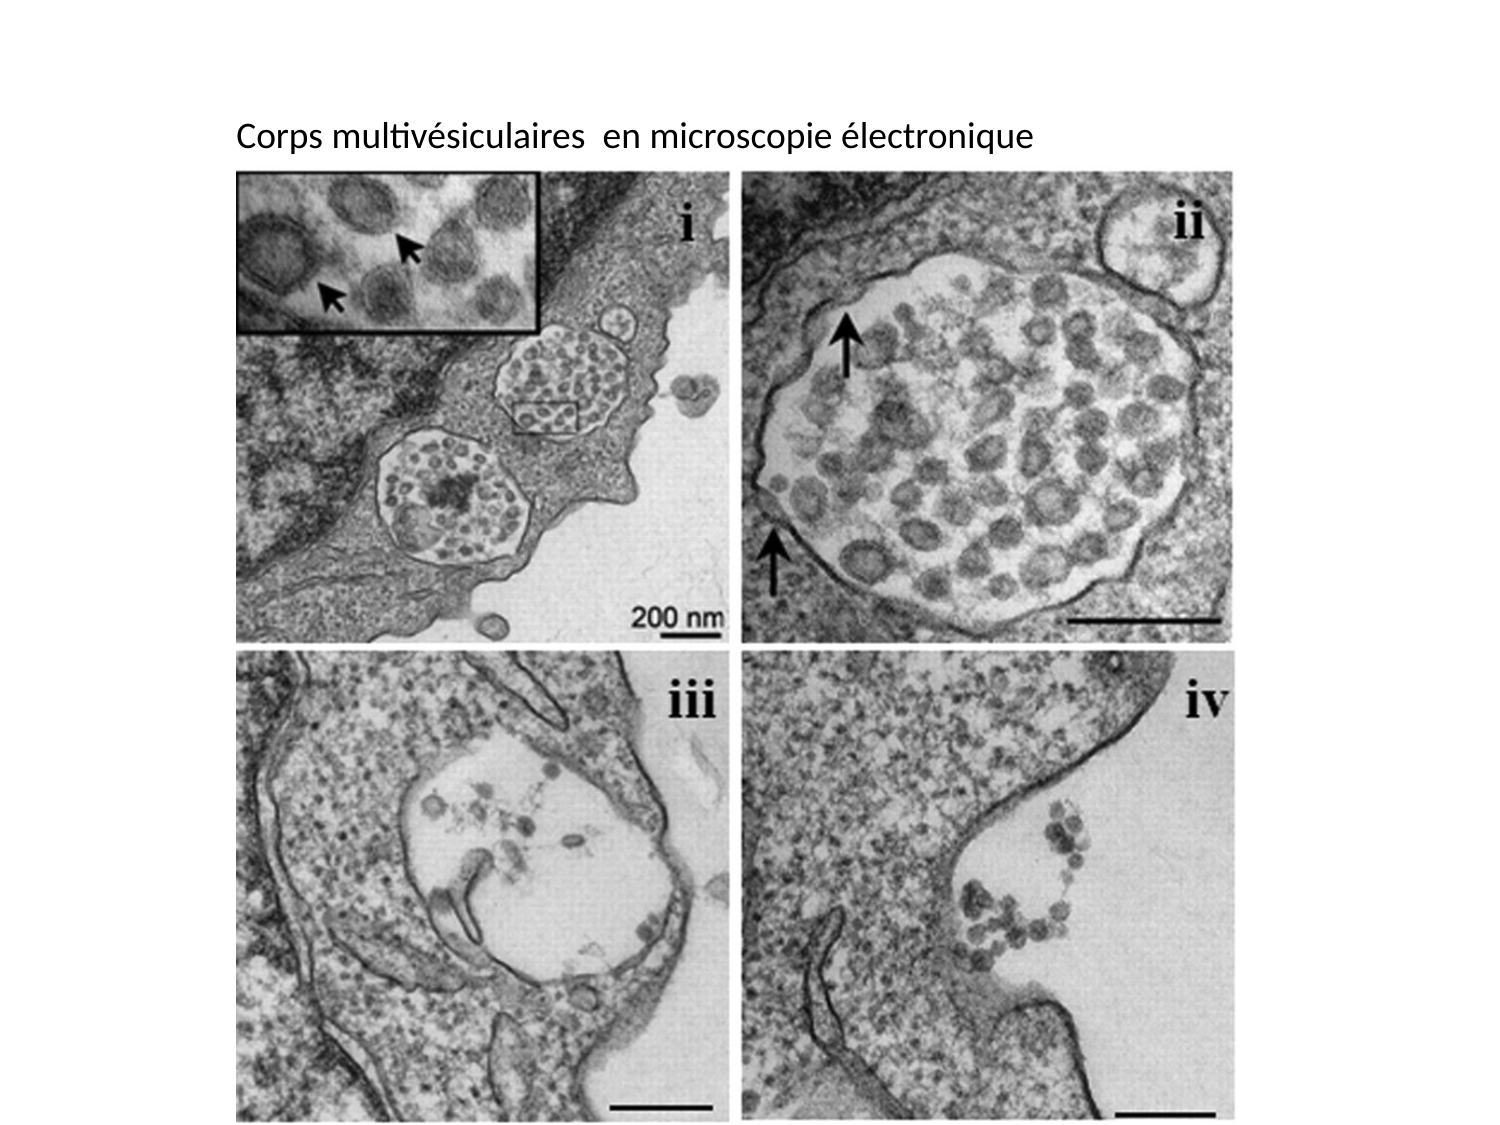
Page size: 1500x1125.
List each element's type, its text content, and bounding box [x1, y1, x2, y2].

title Corps multivésiculaires en microscopie électronique [236, 45, 1500, 233]
picture [236, 165, 1241, 1124]
